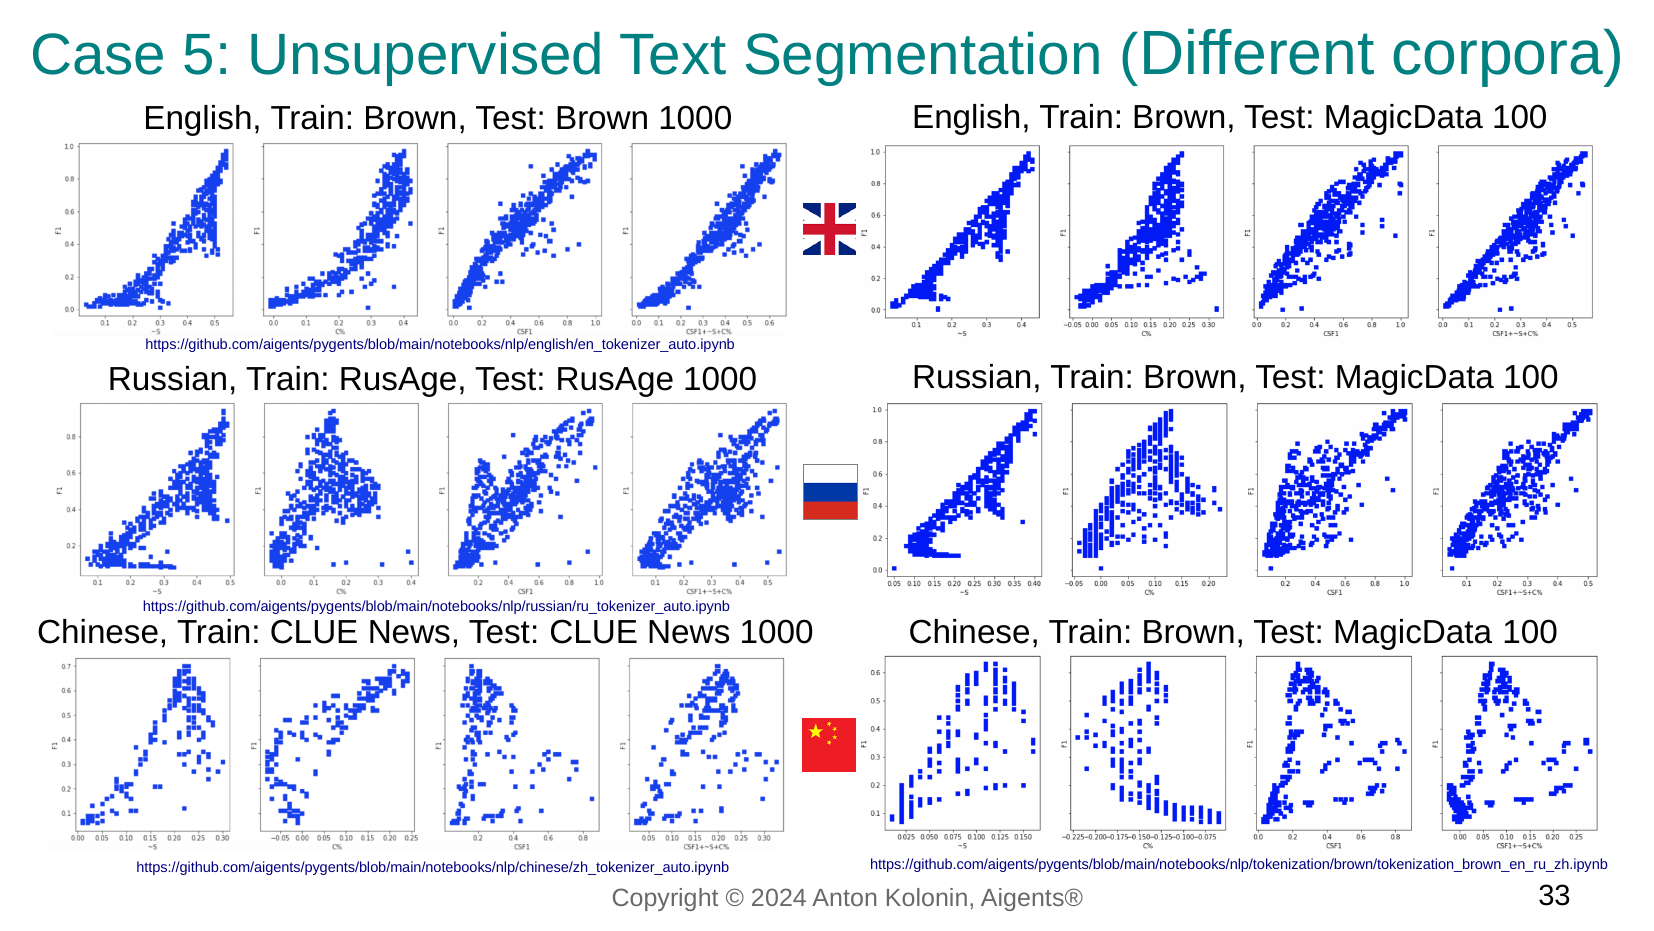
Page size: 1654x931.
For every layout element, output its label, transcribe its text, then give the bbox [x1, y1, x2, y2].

text_box Chinese, Train: CLUE News, Test: CLUE News 1000 [22, 606, 829, 679]
picture [803, 395, 1606, 604]
text_box Chinese, Train: Brown, Test: MagicData 100 [893, 606, 1621, 679]
picture [53, 138, 790, 336]
picture [803, 135, 1602, 346]
text_box English, Train: Brown, Test: Brown 1000 [128, 92, 800, 165]
text_box Russian, Train: Brown, Test: MagicData 100 [897, 350, 1584, 423]
text_box https://github.com/aigents/pygents/blob/main/notebooks/nlp/russian/ru_tokenizer_auto.ipynb [128, 590, 746, 622]
text_box https://github.com/aigents/pygents/blob/main/notebooks/nlp/english/en_tokenizer_auto.ipynb [130, 328, 751, 361]
picture [53, 399, 790, 602]
text_box https://github.com/aigents/pygents/blob/main/notebooks/nlp/chinese/zh_tokenizer_auto.ipynb [121, 851, 745, 883]
text_box Russian, Train: RusAge, Test: RusAge 1000 [93, 352, 780, 425]
text_box English, Train: Brown, Test: MagicData 100 [897, 90, 1569, 163]
picture [48, 679, 790, 850]
text_box https://github.com/aigents/pygents/blob/main/notebooks/nlp/tokenization/brown/tokenization_brown_en_ru_zh.ipynb [855, 848, 1624, 880]
text_box Case 5: Unsupervised Text Segmentation (Different corpora) [0, 0, 1630, 106]
picture [802, 648, 1606, 848]
